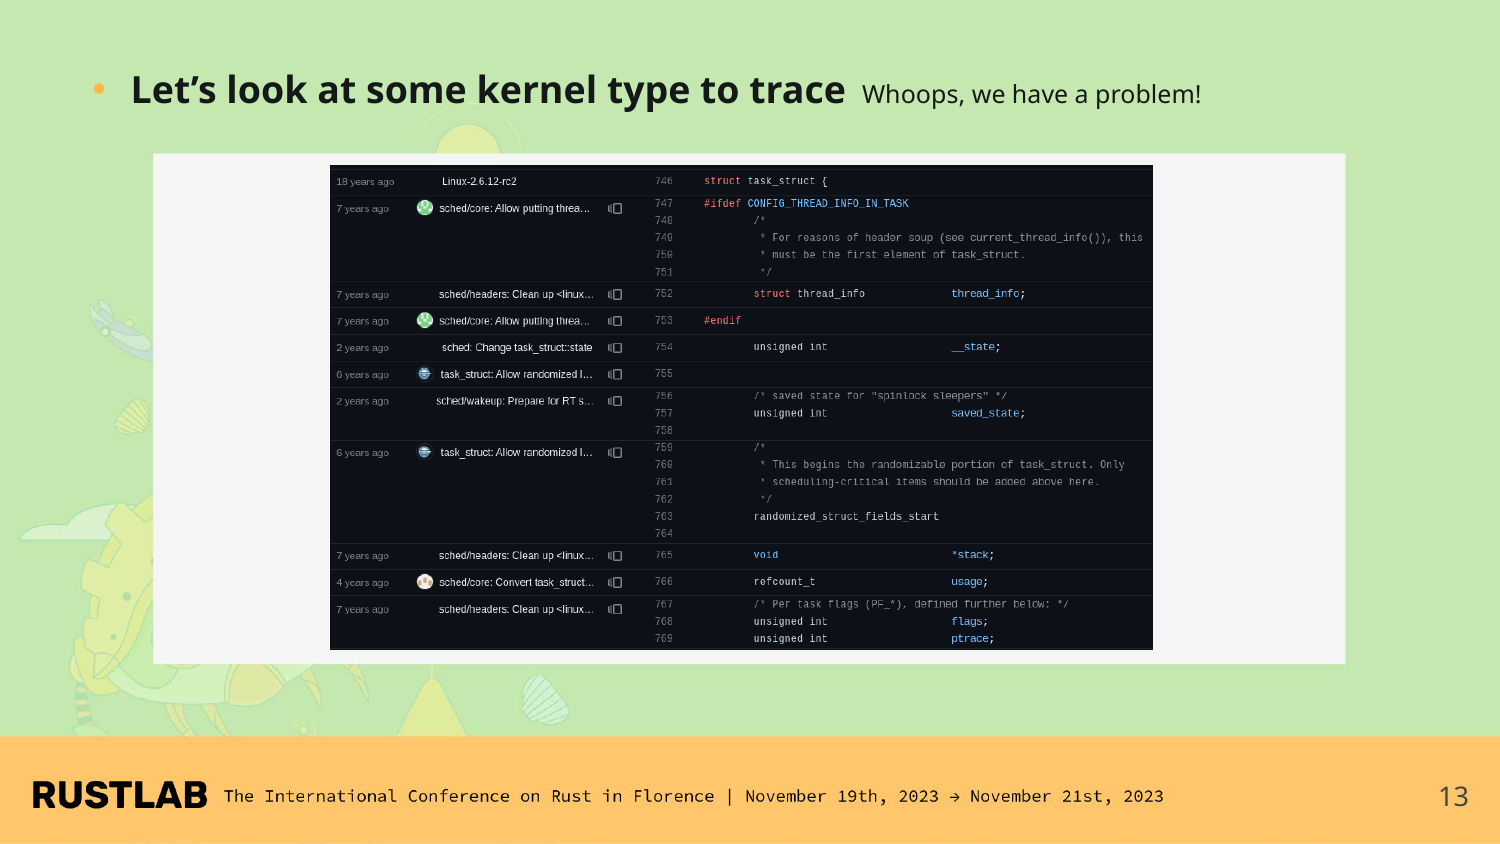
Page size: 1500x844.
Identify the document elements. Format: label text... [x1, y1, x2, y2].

title Let’s look at some kernel type to trace Whoops, we have a problem! [92, 65, 1408, 107]
picture [0, 0, 1500, 844]
